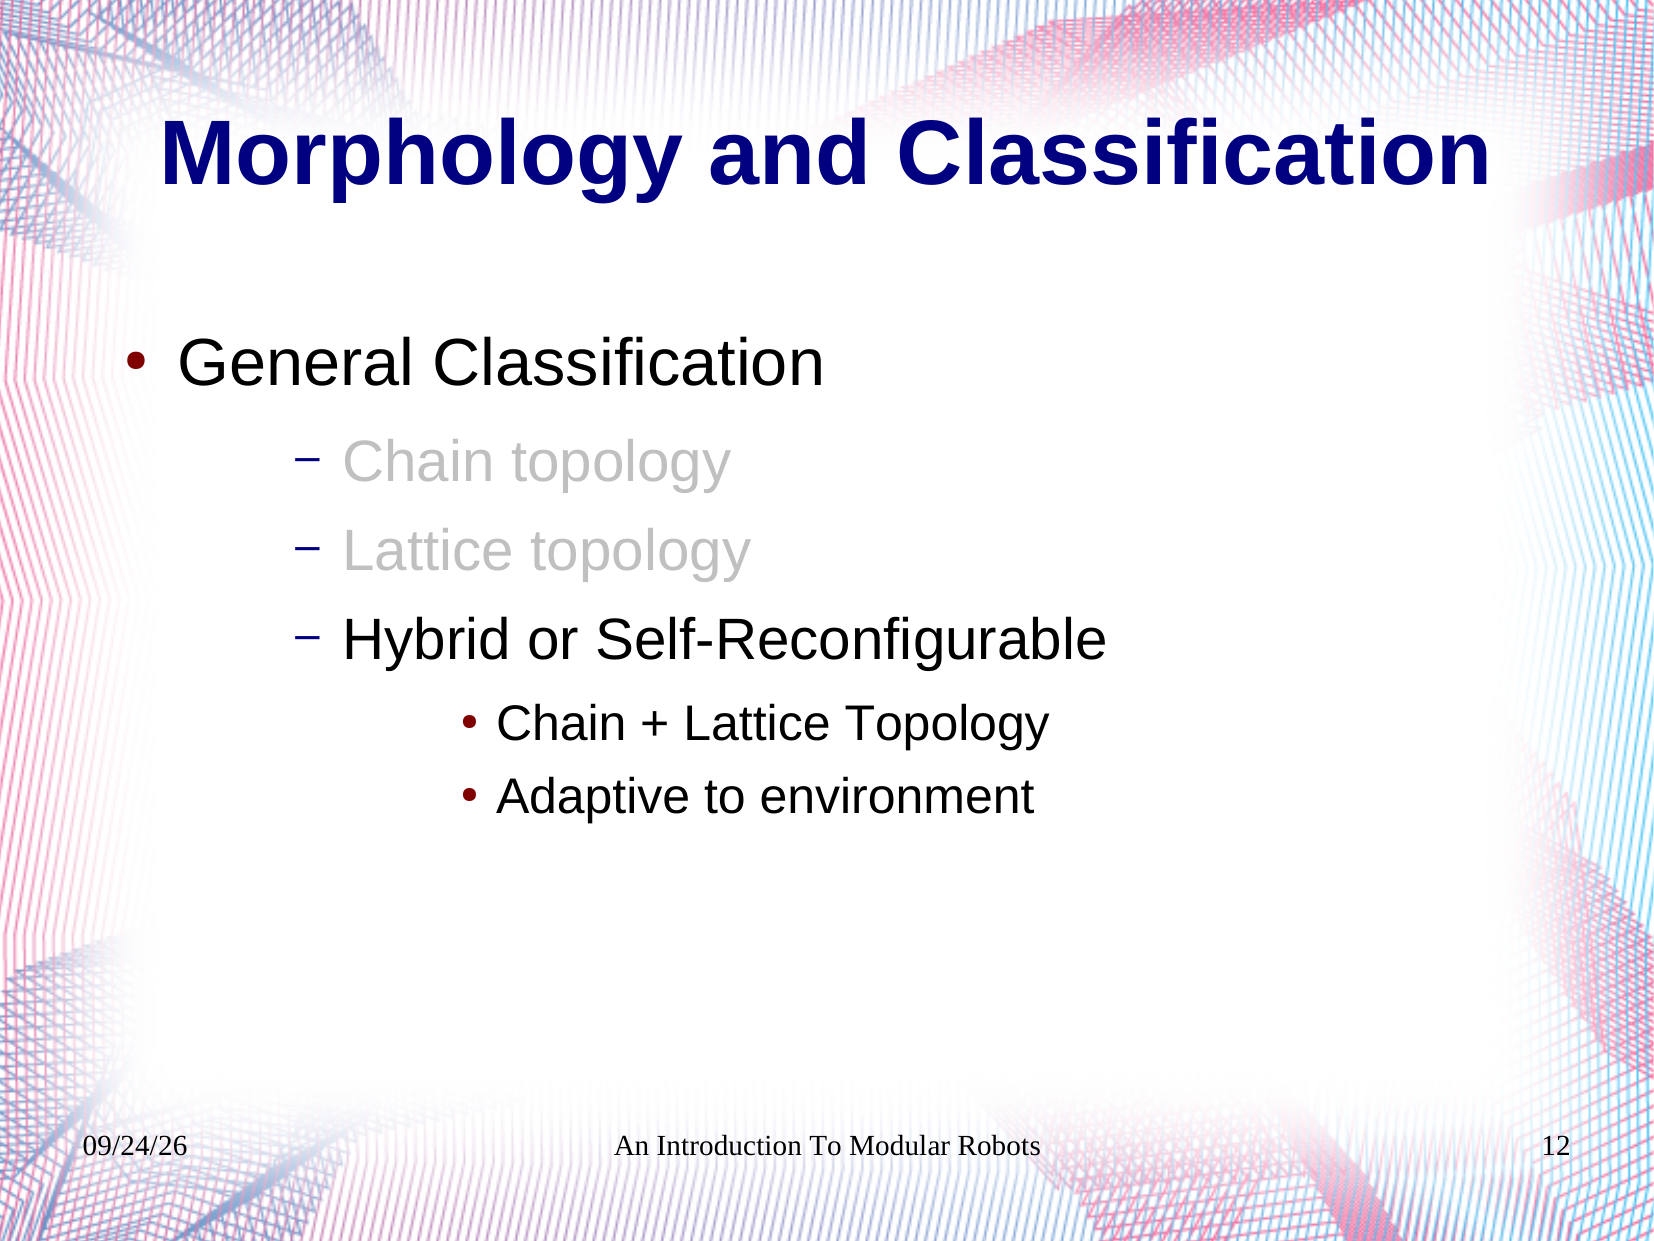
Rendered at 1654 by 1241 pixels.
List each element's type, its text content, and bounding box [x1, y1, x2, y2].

title Morphology and Classification [82, 49, 1571, 257]
picture [0, 0, 1654, 1241]
list General Classification Chain topology Lattice topology Hybrid or Self-Reconfigurable Chain + Lattice Topology Adaptive to environment [106, 324, 1595, 1144]
